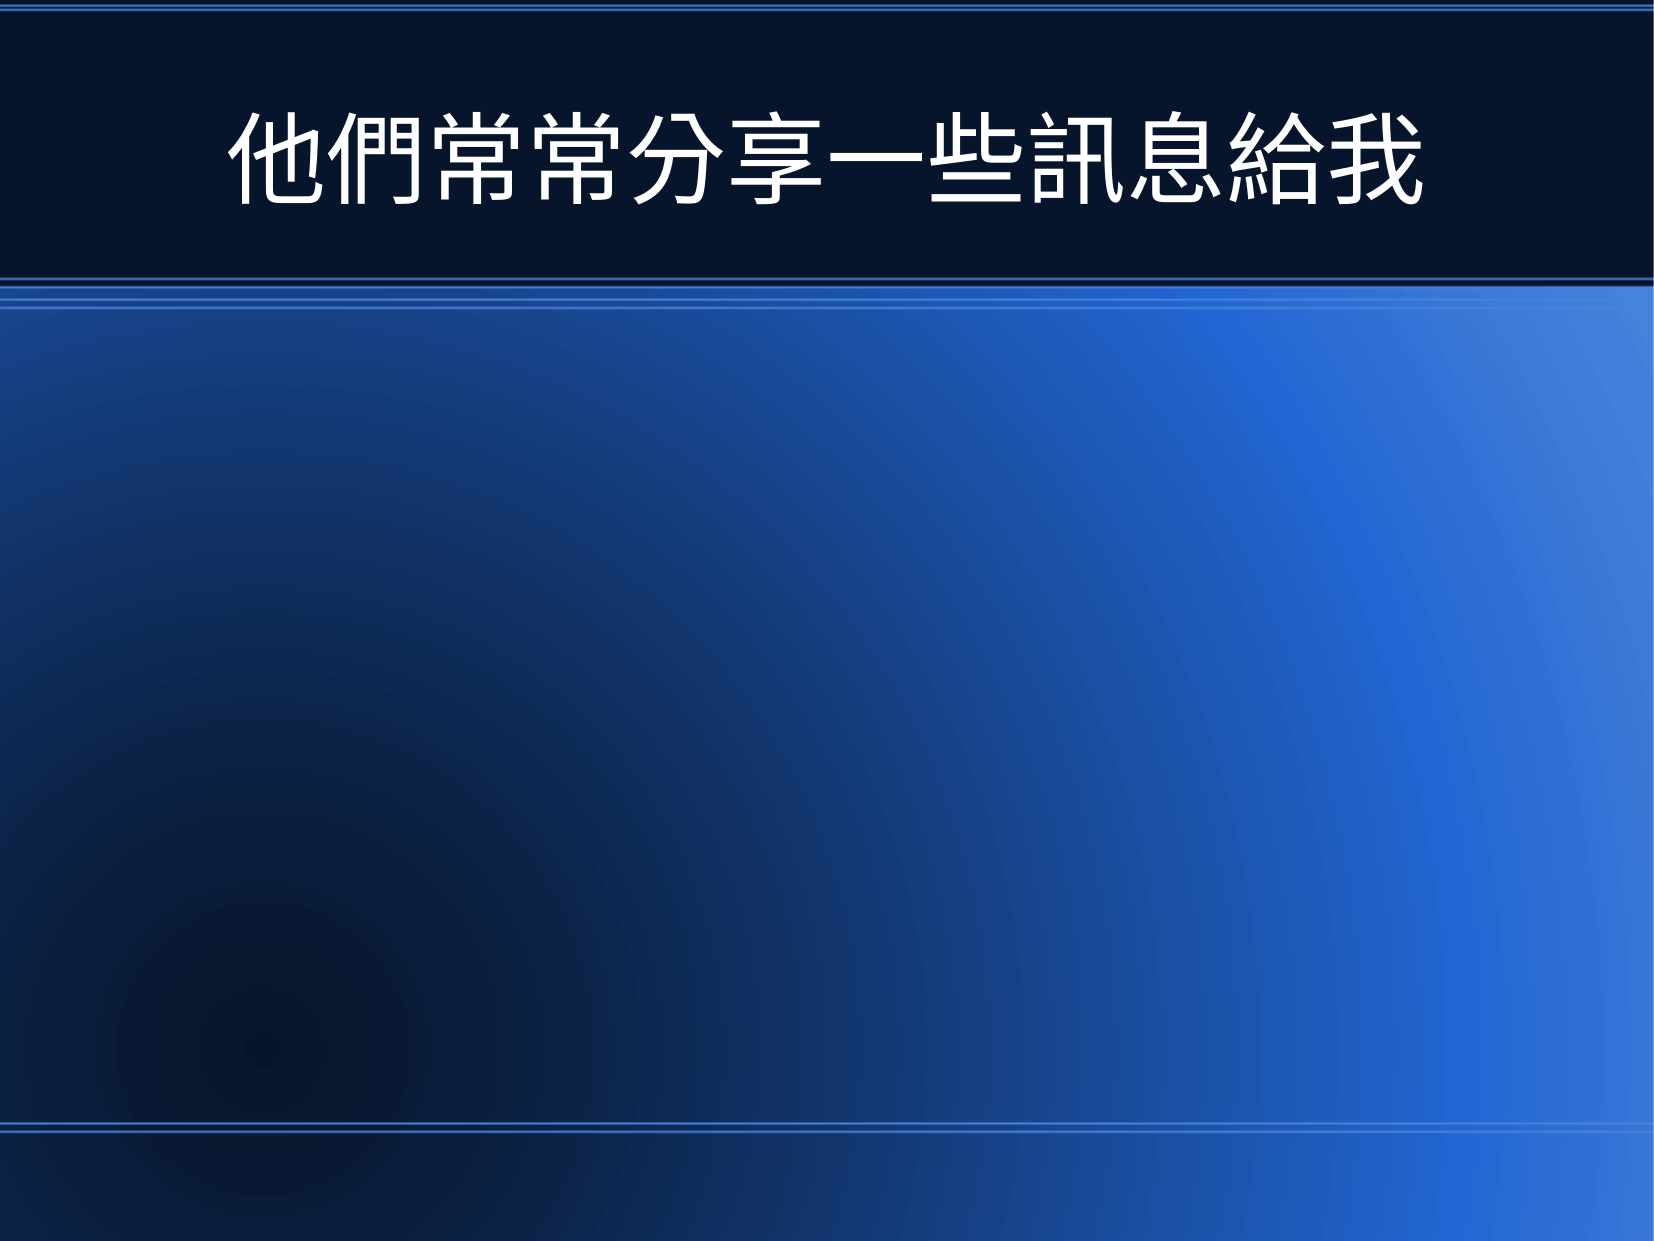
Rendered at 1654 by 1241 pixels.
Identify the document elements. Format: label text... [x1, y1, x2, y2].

picture [0, 0, 1654, 1241]
title 他們常常分享一些訊息給我 [82, 49, 1571, 257]
